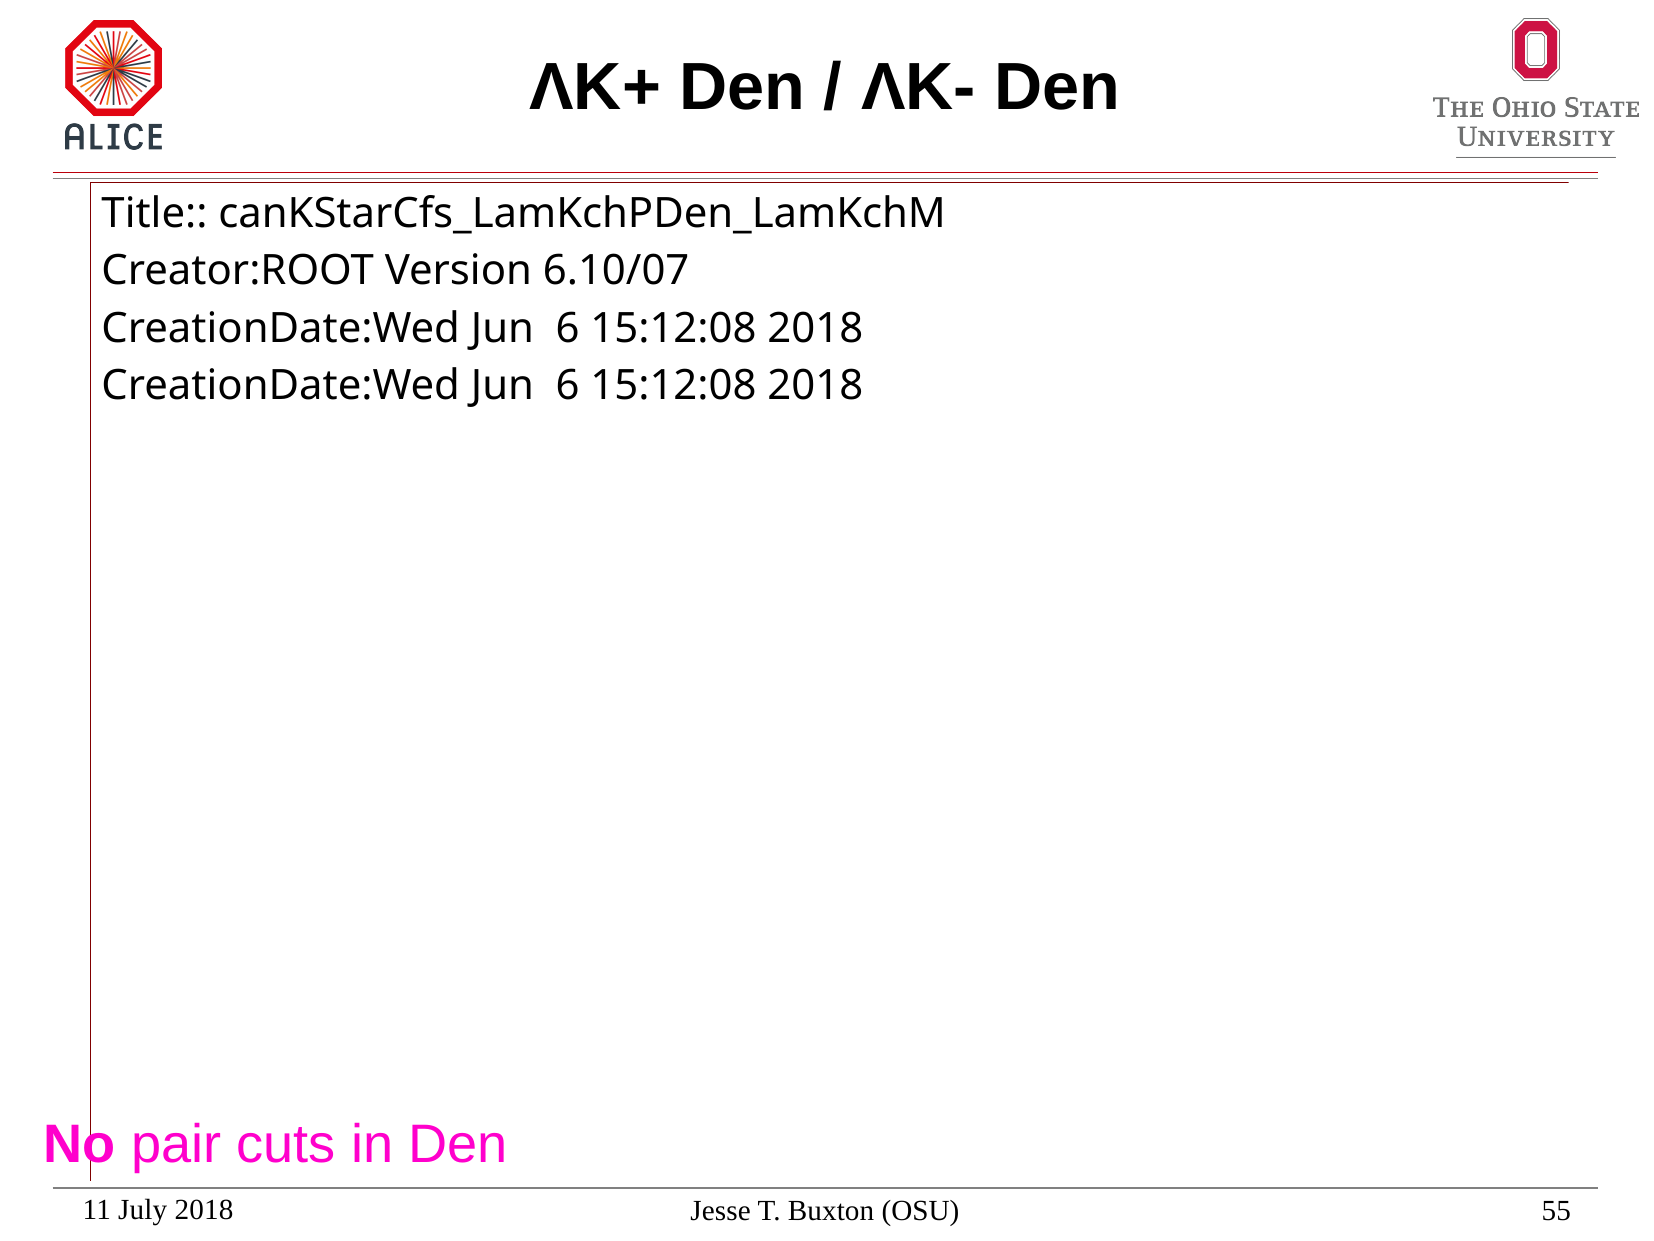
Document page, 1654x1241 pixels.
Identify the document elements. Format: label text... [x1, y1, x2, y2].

text_box No pair cuts in Den [28, 1106, 556, 1182]
picture [65, 20, 137, 150]
picture [1513, 5, 1642, 171]
picture [87, 180, 1569, 1181]
title ΛK+ Den / ΛK- Den [137, 1, 1513, 172]
